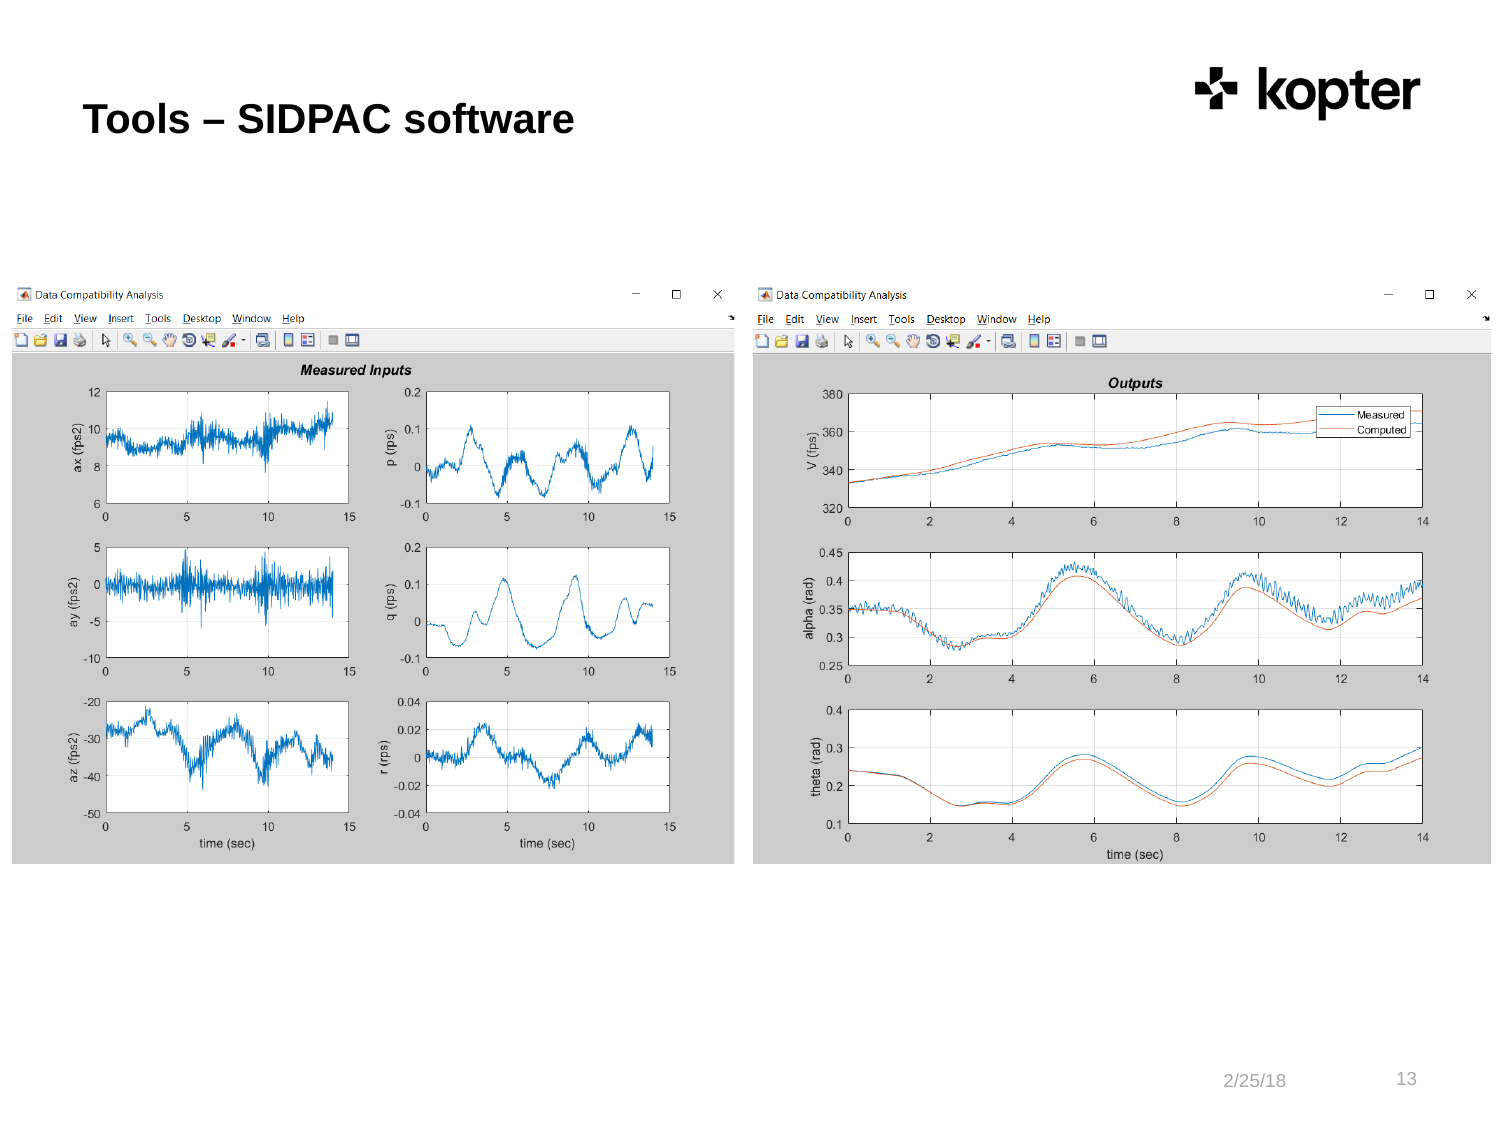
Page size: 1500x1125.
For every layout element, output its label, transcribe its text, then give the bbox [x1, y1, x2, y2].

title Tools – SIDPAC software [82, 64, 1153, 142]
picture [11, 282, 735, 864]
picture [1194, 66, 1421, 121]
slide_number 2/25/18 [1181, 1069, 1329, 1099]
slide_number <number> [1328, 1067, 1418, 1097]
picture [753, 282, 1492, 864]
